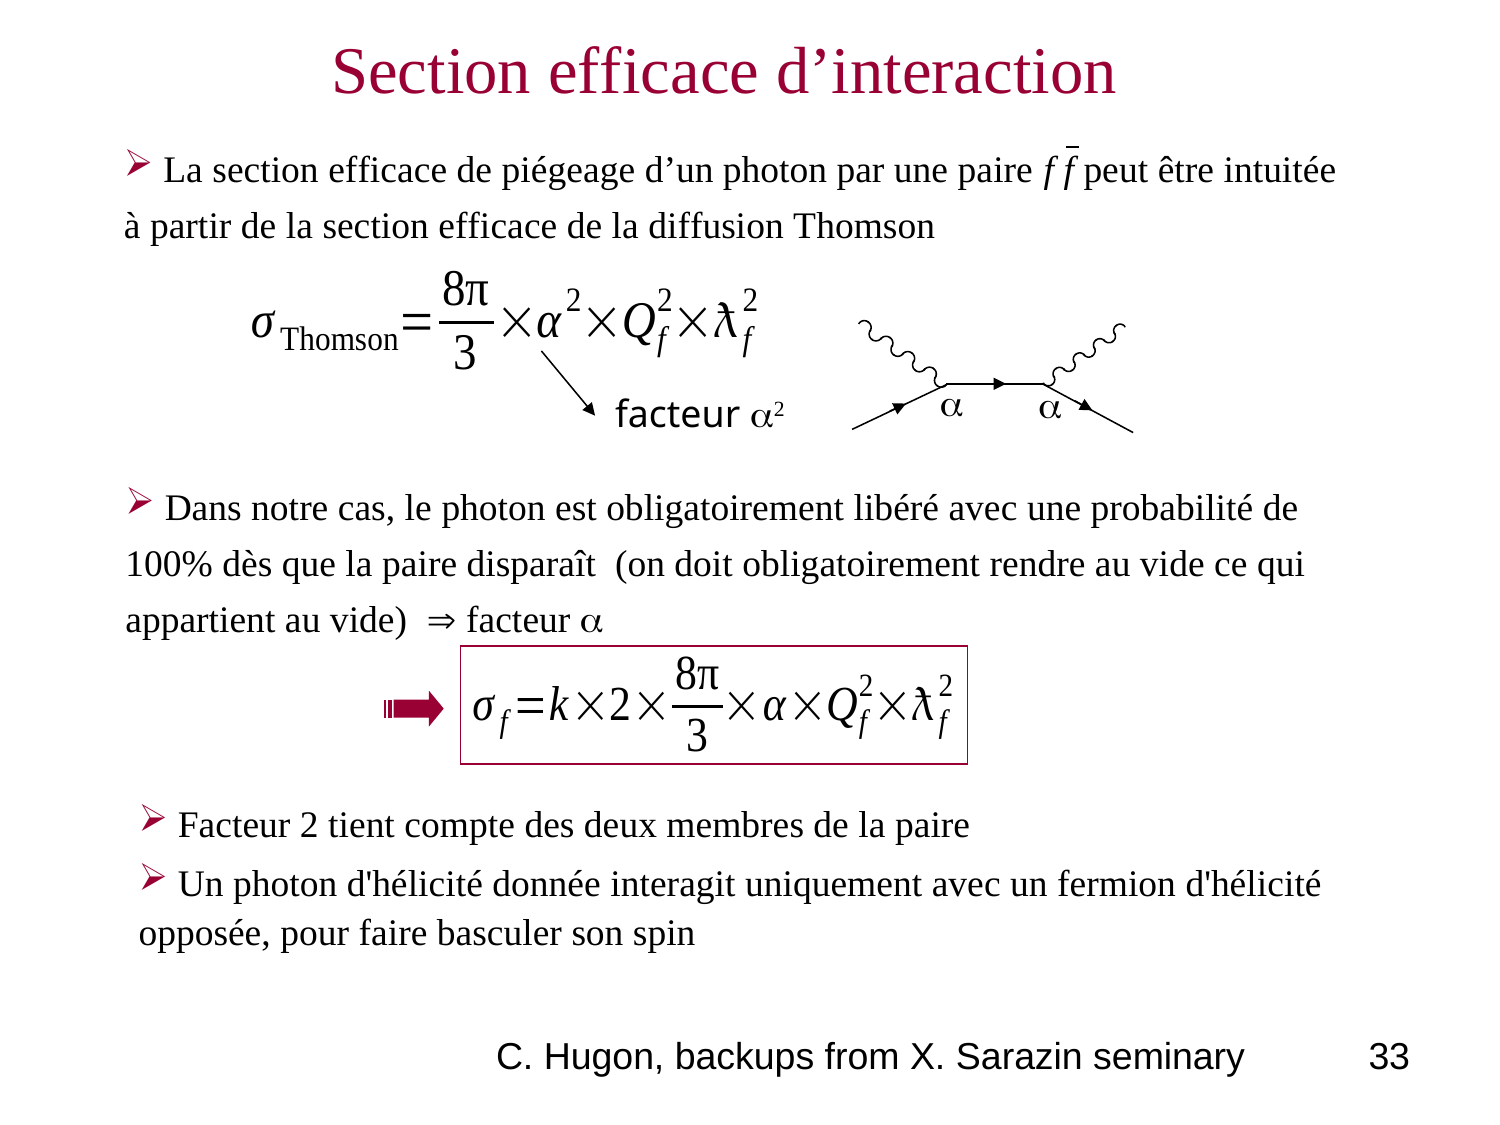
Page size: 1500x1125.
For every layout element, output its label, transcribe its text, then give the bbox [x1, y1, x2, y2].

text_box facteur  [600, 371, 800, 443]
text_box [393, 690, 444, 727]
text_box Dans notre cas, le photon est obligatoirement libéré avec une probabilité de 100% dès que la paire disparaît (on doit obligatoirement rendre au vide ce qui appartient au vide)  facteur  [110, 463, 1401, 649]
text_box  [1023, 361, 1078, 434]
chart [239, 260, 773, 383]
text_box Section efficace d’interaction [215, 18, 1235, 115]
text_box La section efficace de piégeage d’un photon par une paire f f peut être intuitée à partir de la section efficace de la diffusion Thomson [109, 125, 1362, 254]
text_box  [925, 360, 979, 432]
text_box Facteur 2 tient compte des deux membres de la paire Un photon d'hélicité donnée interagit uniquement avec un fermion d'hélicité opposée, pour faire basculer son spin [123, 787, 1353, 961]
text_box [388, 700, 392, 718]
chart [461, 646, 967, 764]
